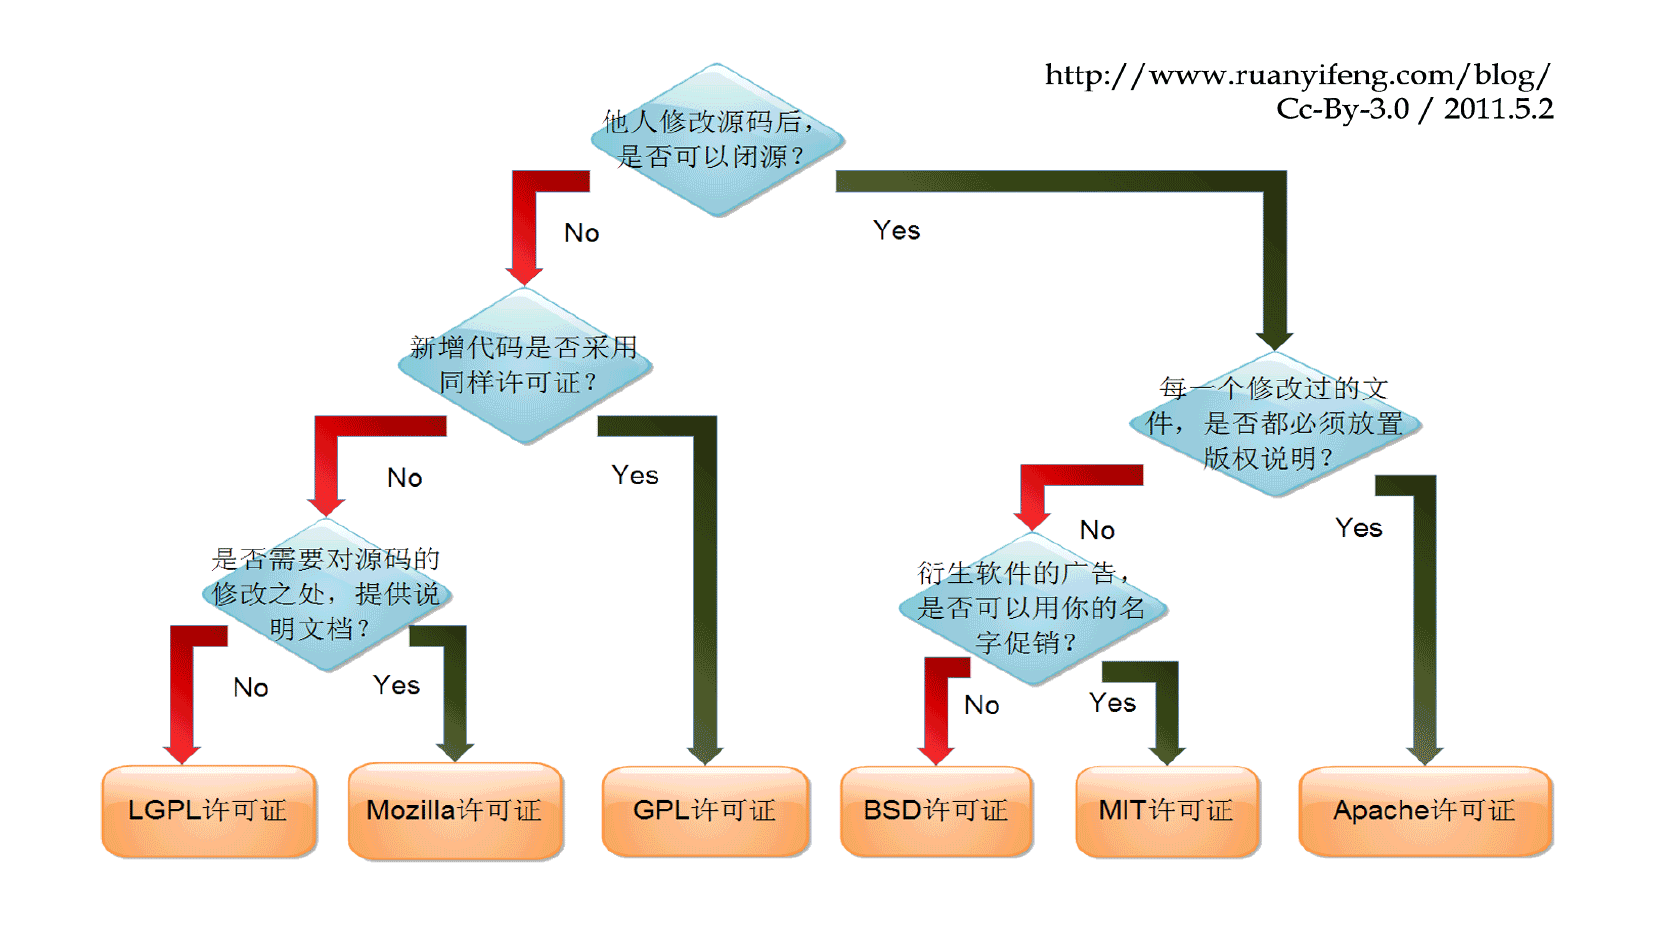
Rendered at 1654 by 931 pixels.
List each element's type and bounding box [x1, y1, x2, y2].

picture [73, 36, 1580, 894]
